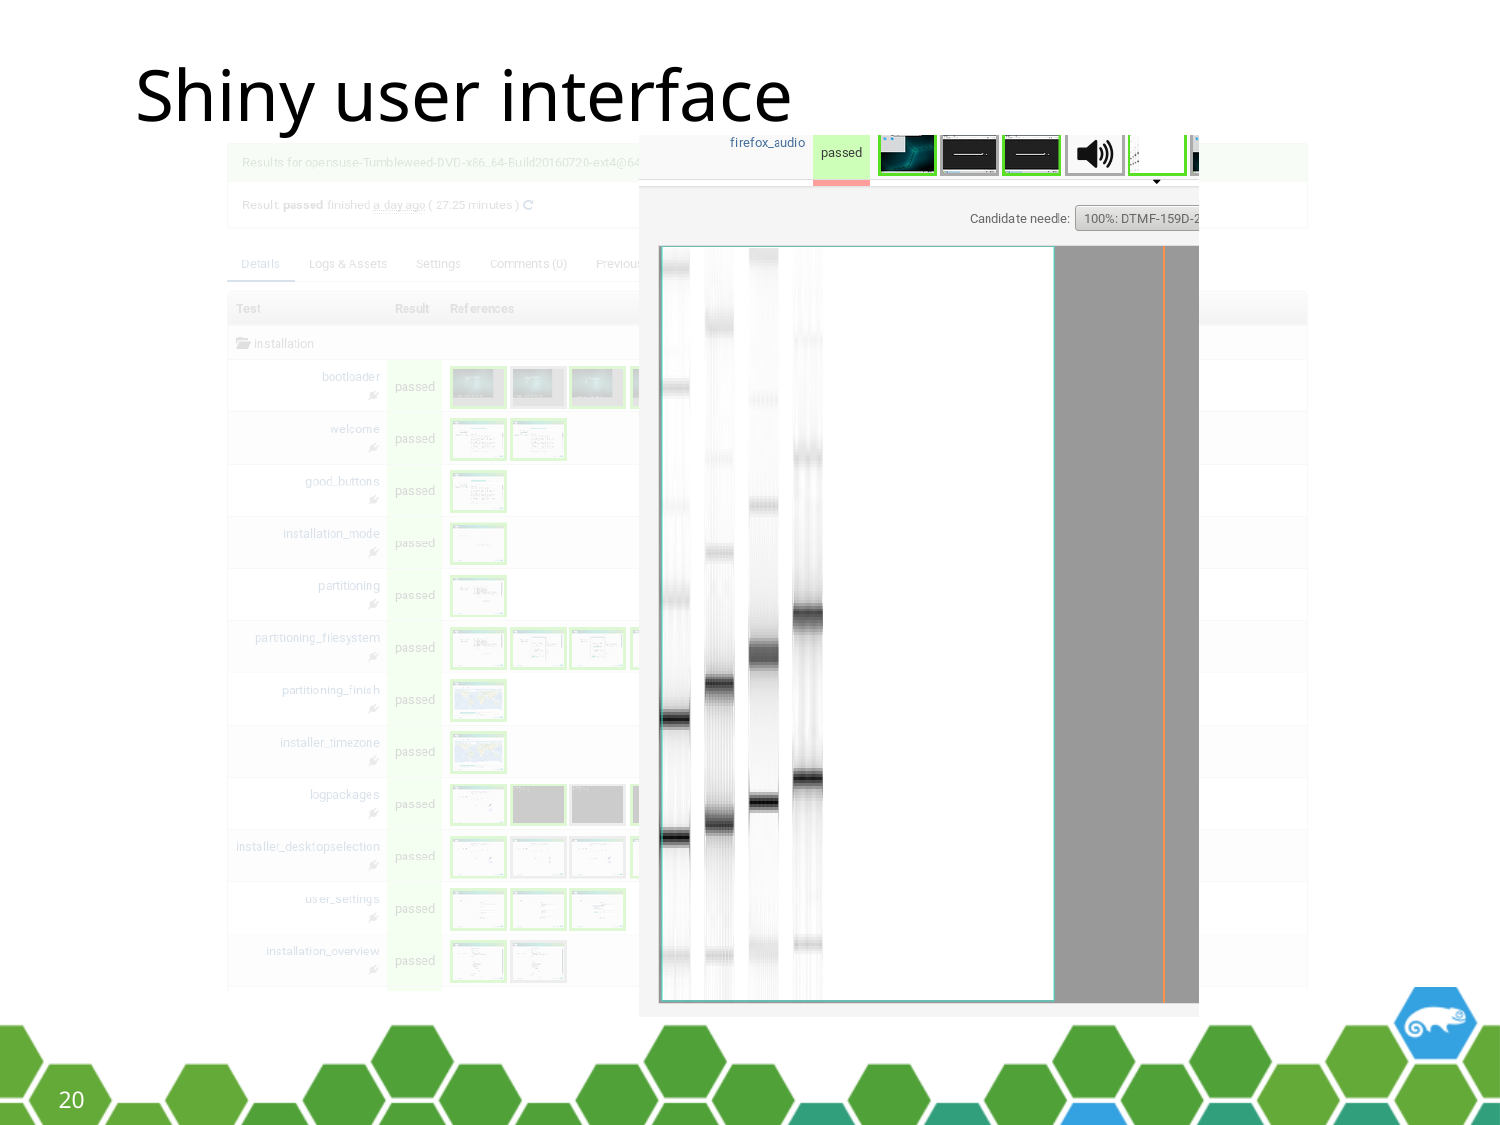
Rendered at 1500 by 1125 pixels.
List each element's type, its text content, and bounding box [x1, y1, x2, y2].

title Shiny user interface [135, 12, 1372, 175]
picture [0, 135, 1500, 1125]
